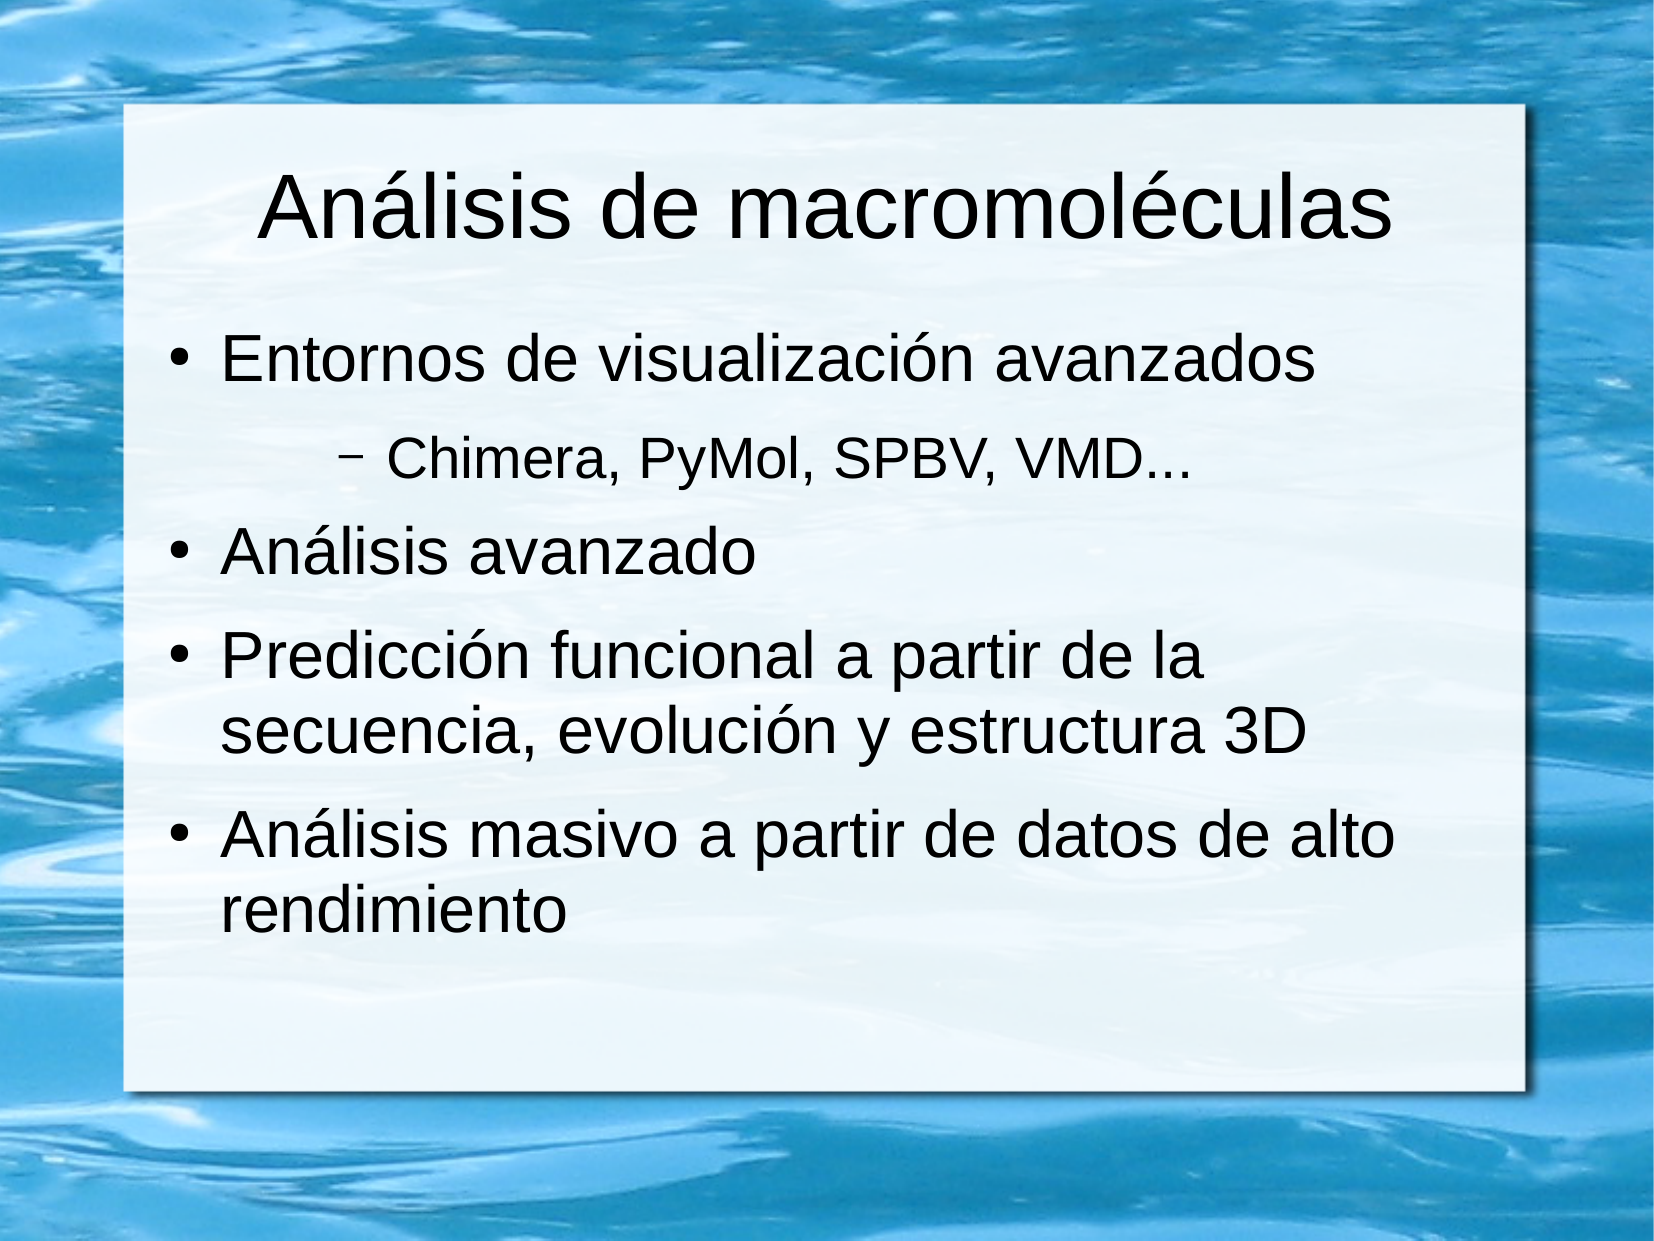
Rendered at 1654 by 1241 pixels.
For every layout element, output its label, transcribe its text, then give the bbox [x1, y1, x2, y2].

title Análisis de macromoléculas [147, 125, 1506, 288]
list Entornos de visualización avanzados Chimera, PyMol, SPBV, VMD... Análisis avanzado Predicción funcional a partir de la secuencia, evolución y estructura 3D Análisis masivo a partir de datos de alto rendimiento [150, 321, 1509, 1126]
picture [0, 0, 1654, 1241]
